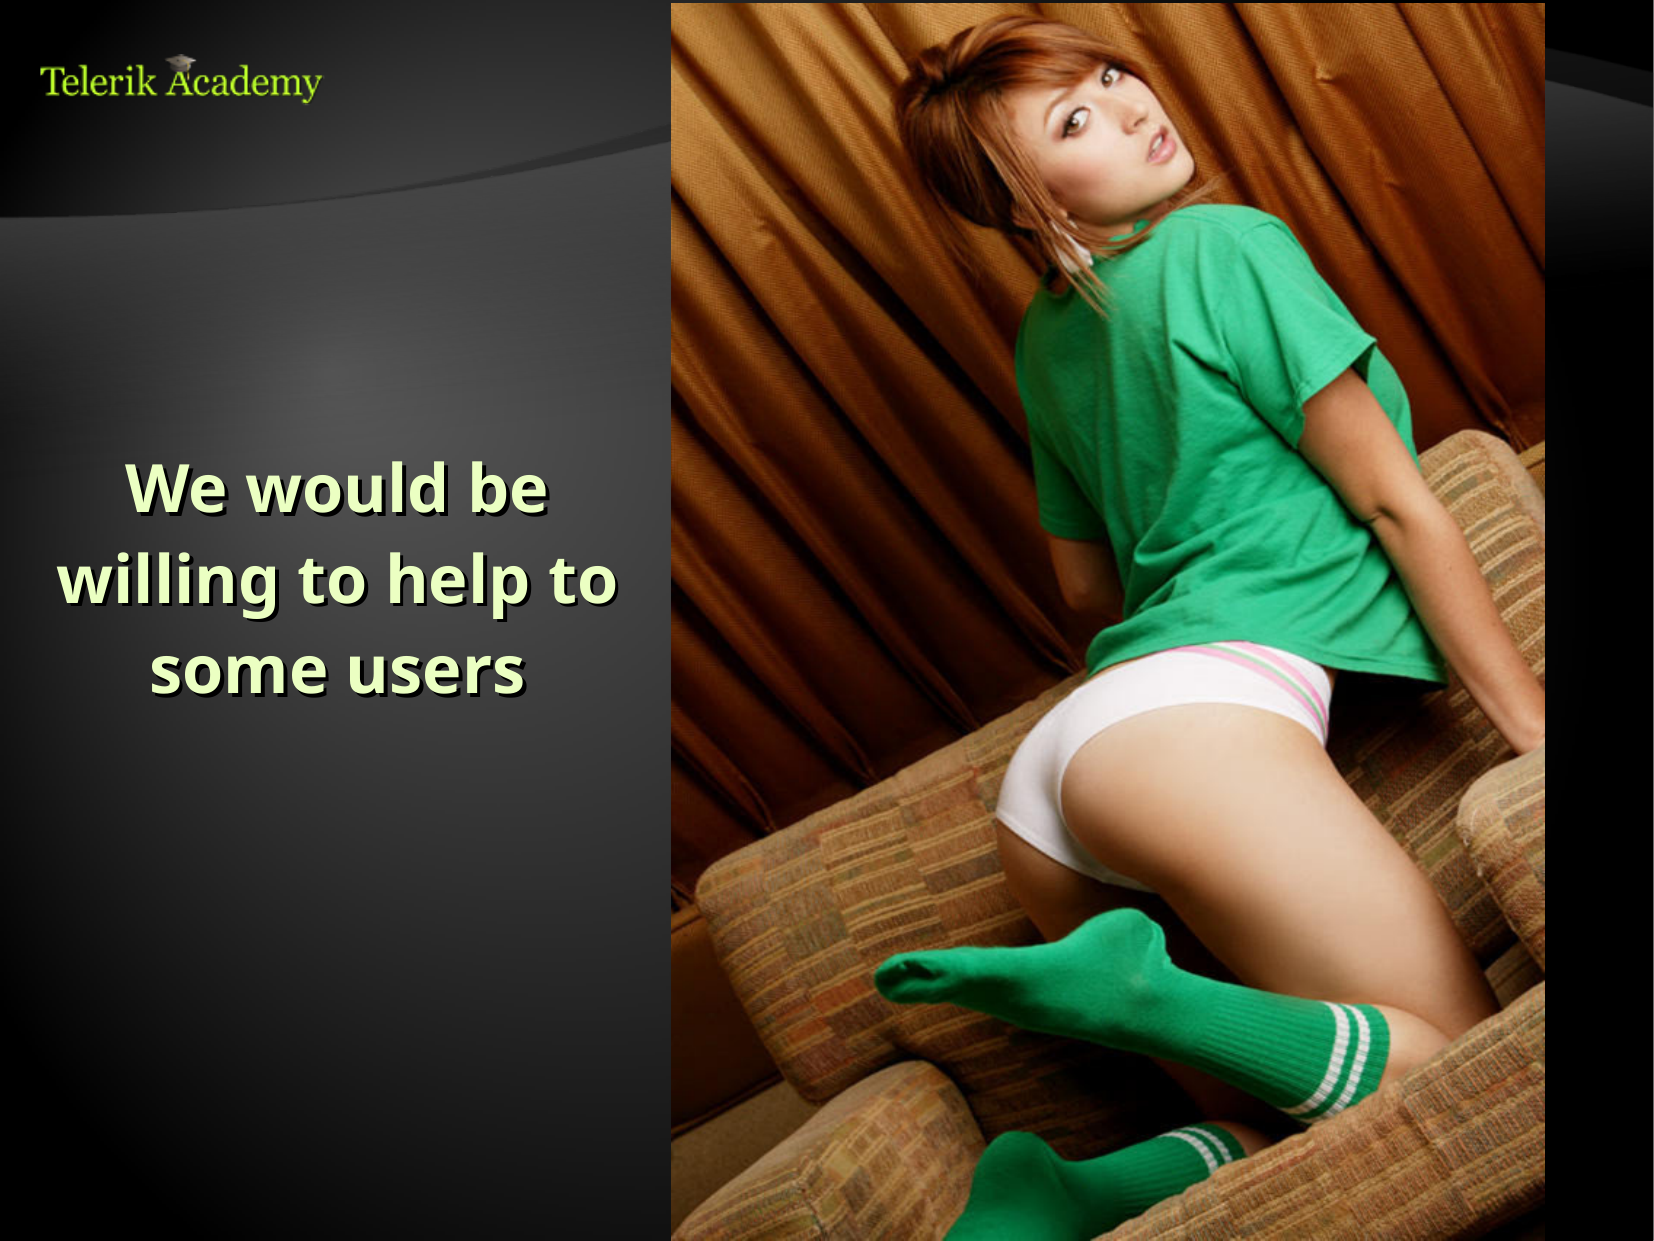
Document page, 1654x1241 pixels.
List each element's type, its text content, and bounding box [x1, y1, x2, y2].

title We would be willing to help to some users [45, 89, 631, 1066]
picture [0, 0, 1654, 1241]
